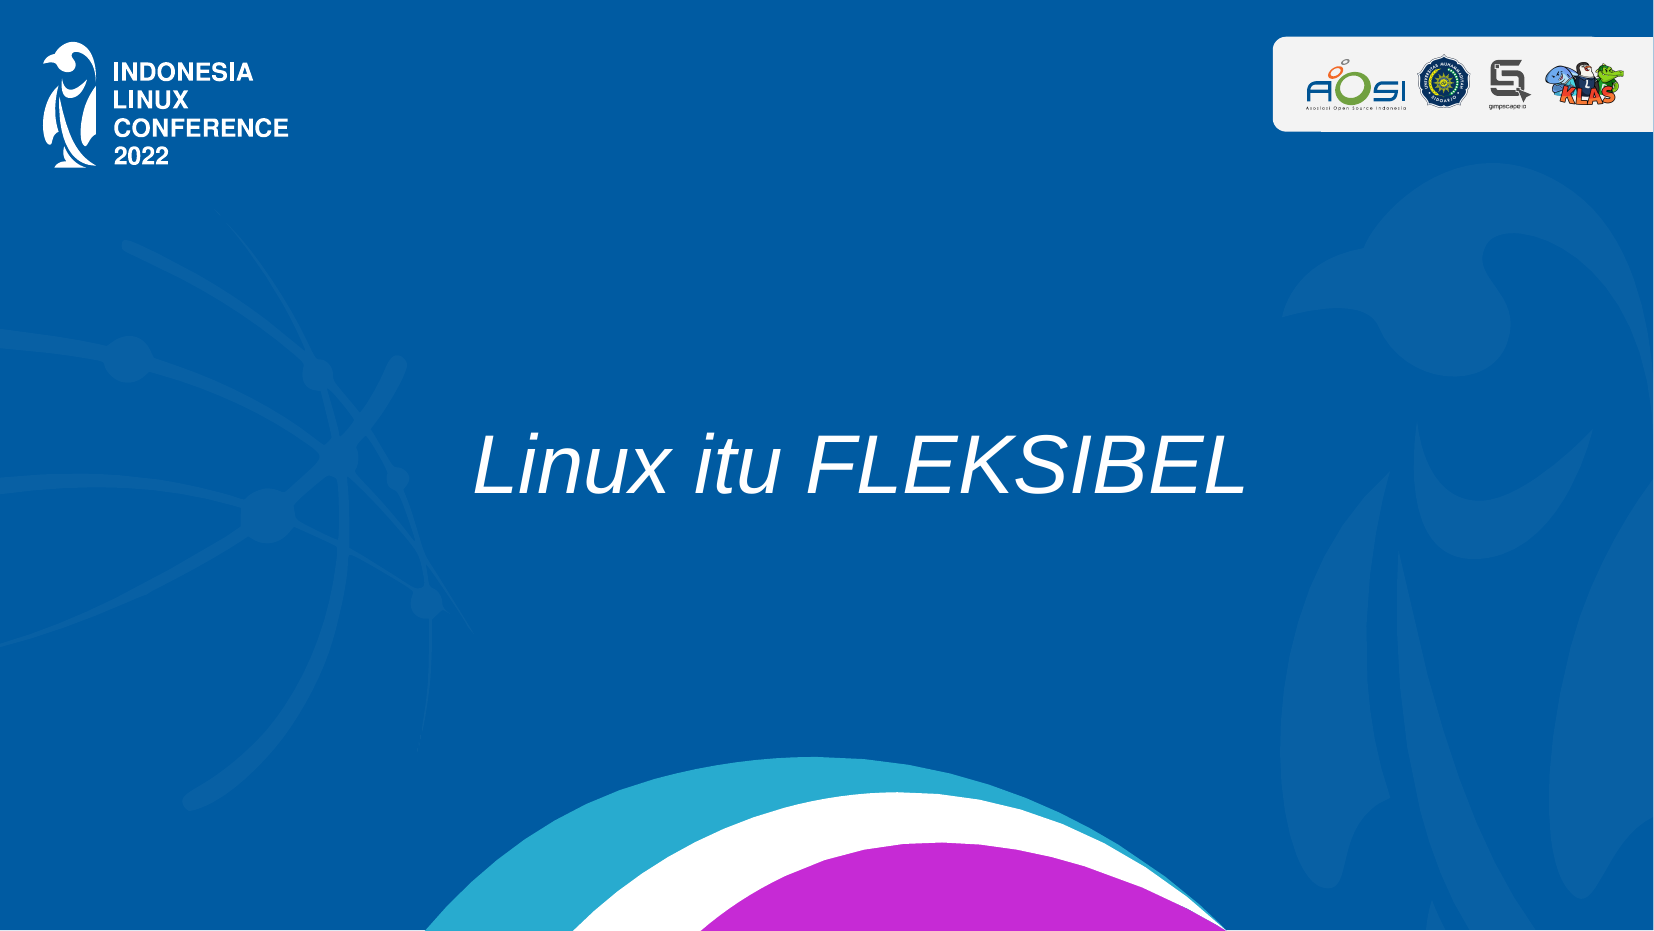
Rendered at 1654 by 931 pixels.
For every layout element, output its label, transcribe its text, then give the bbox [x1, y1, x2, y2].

text_box [424, 756, 1227, 931]
text_box Linux itu FLEKSIBEL [187, 255, 1501, 676]
picture [1417, 54, 1471, 108]
picture [1545, 62, 1624, 105]
